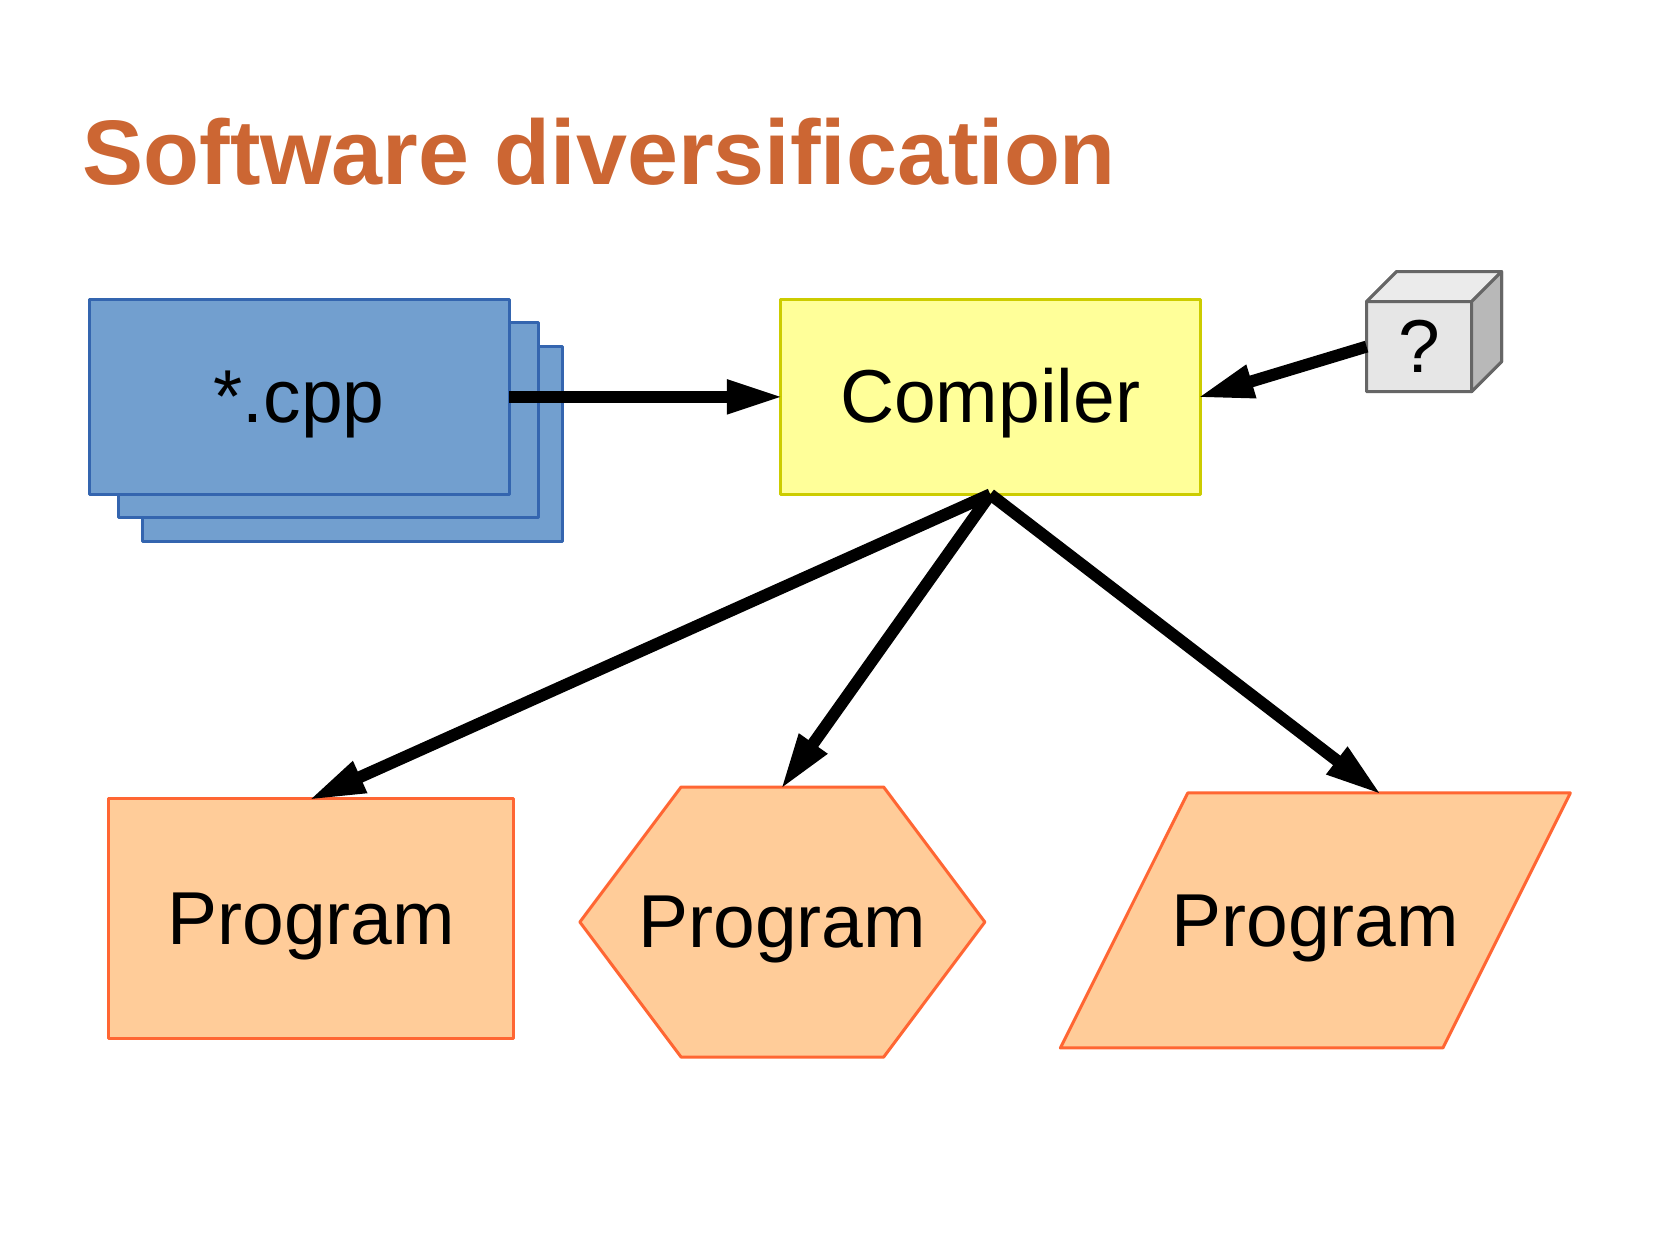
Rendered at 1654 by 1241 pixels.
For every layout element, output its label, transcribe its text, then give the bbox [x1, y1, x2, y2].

text_box *.cpp [89, 299, 510, 495]
title Software diversification [82, 49, 1571, 257]
text_box Program [1060, 792, 1571, 1048]
text_box Program [108, 798, 514, 1039]
text_box Compiler [780, 299, 1201, 495]
text_box [118, 403, 563, 542]
text_box ? [1366, 302, 1471, 392]
text_box Program [579, 787, 985, 1058]
text_box [510, 322, 563, 391]
